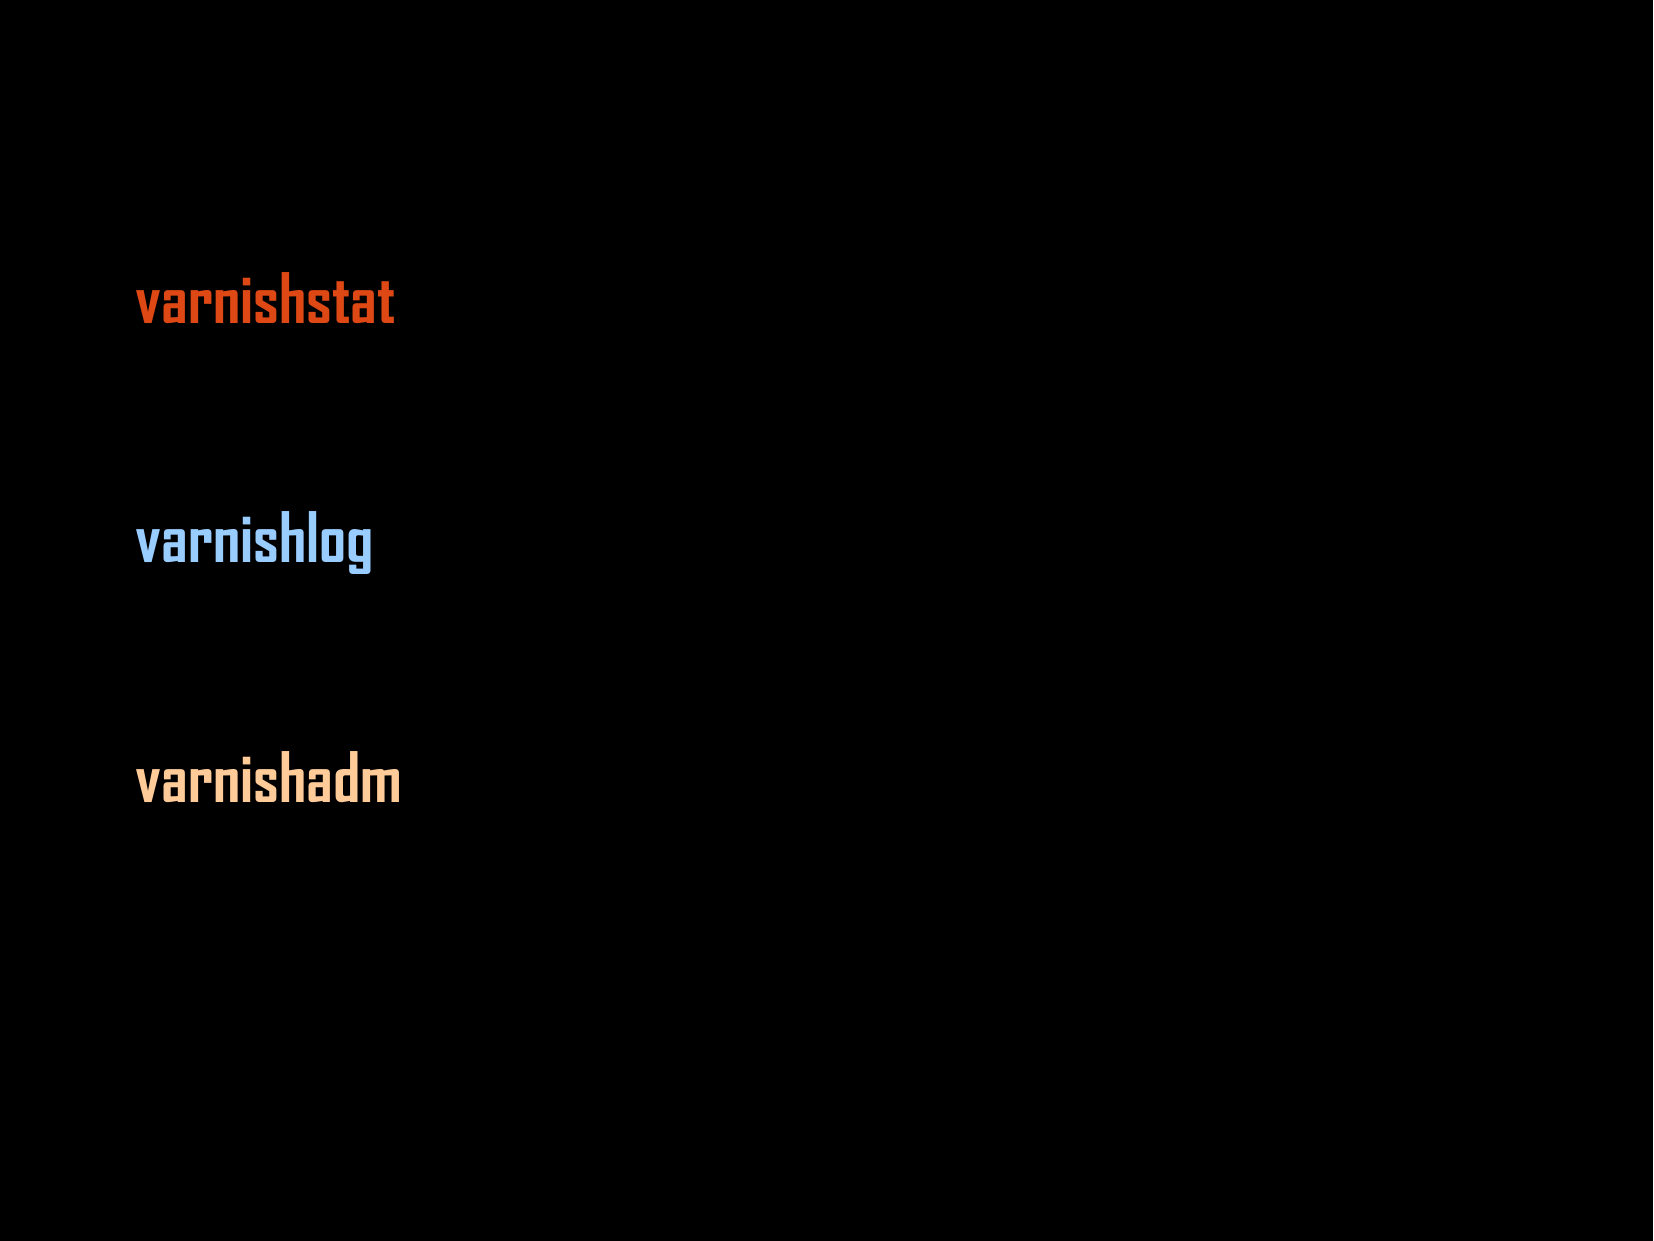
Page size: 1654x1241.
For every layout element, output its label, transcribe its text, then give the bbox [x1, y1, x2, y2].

text_box varnishstat varnishlog varnishadm [121, 90, 419, 828]
